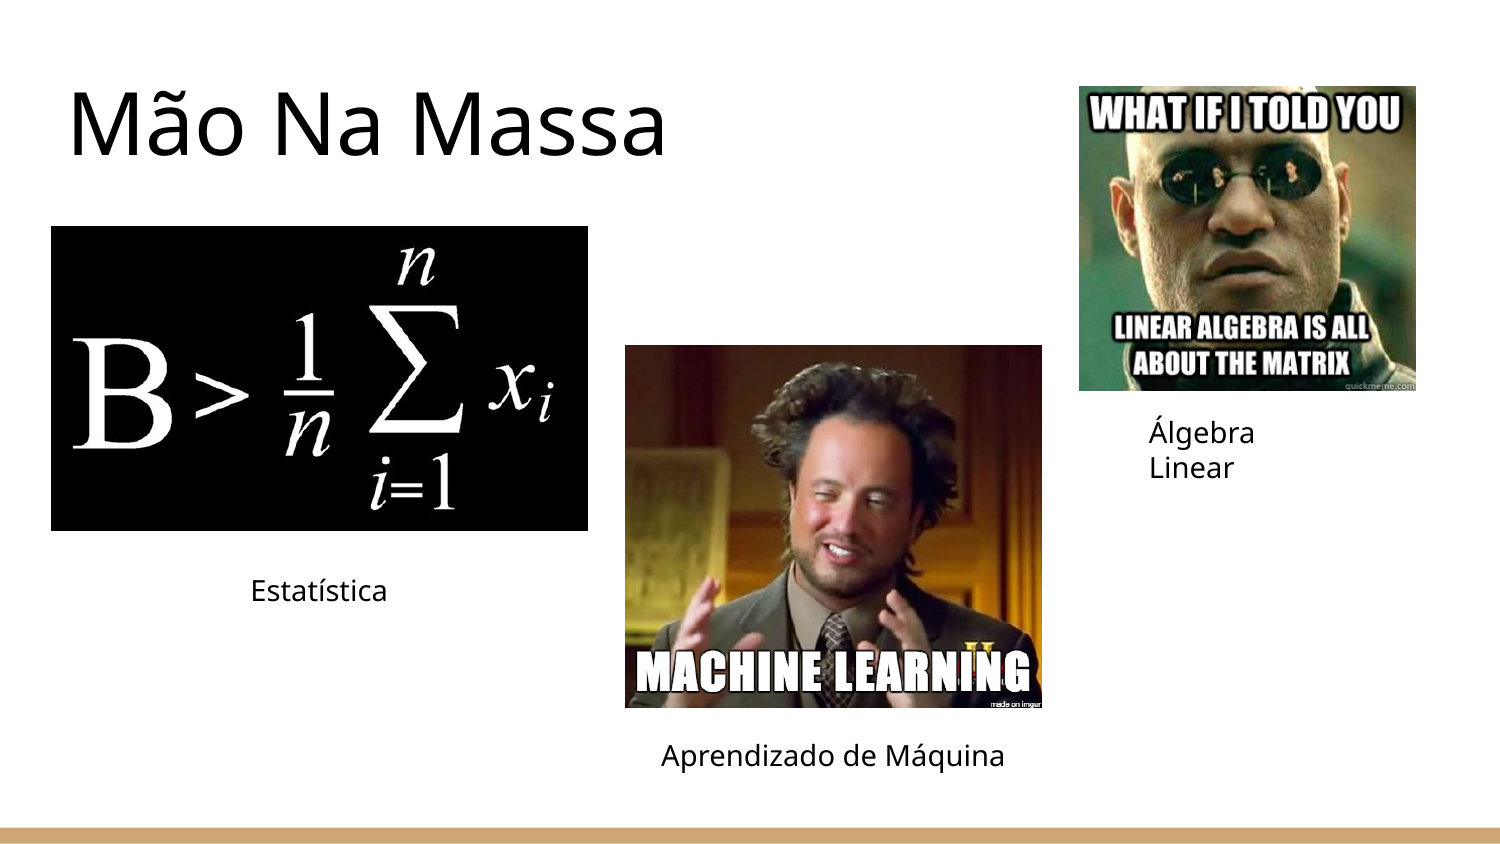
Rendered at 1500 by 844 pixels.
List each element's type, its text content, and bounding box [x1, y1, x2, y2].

title Mão Na Massa [51, 51, 1449, 189]
text_box Álgebra Linear [1133, 399, 1362, 461]
text_box Aprendizado de Máquina [625, 721, 1042, 797]
picture [1079, 86, 1416, 391]
picture [625, 345, 1042, 708]
text_box Estatística [216, 557, 422, 619]
picture [51, 226, 588, 531]
